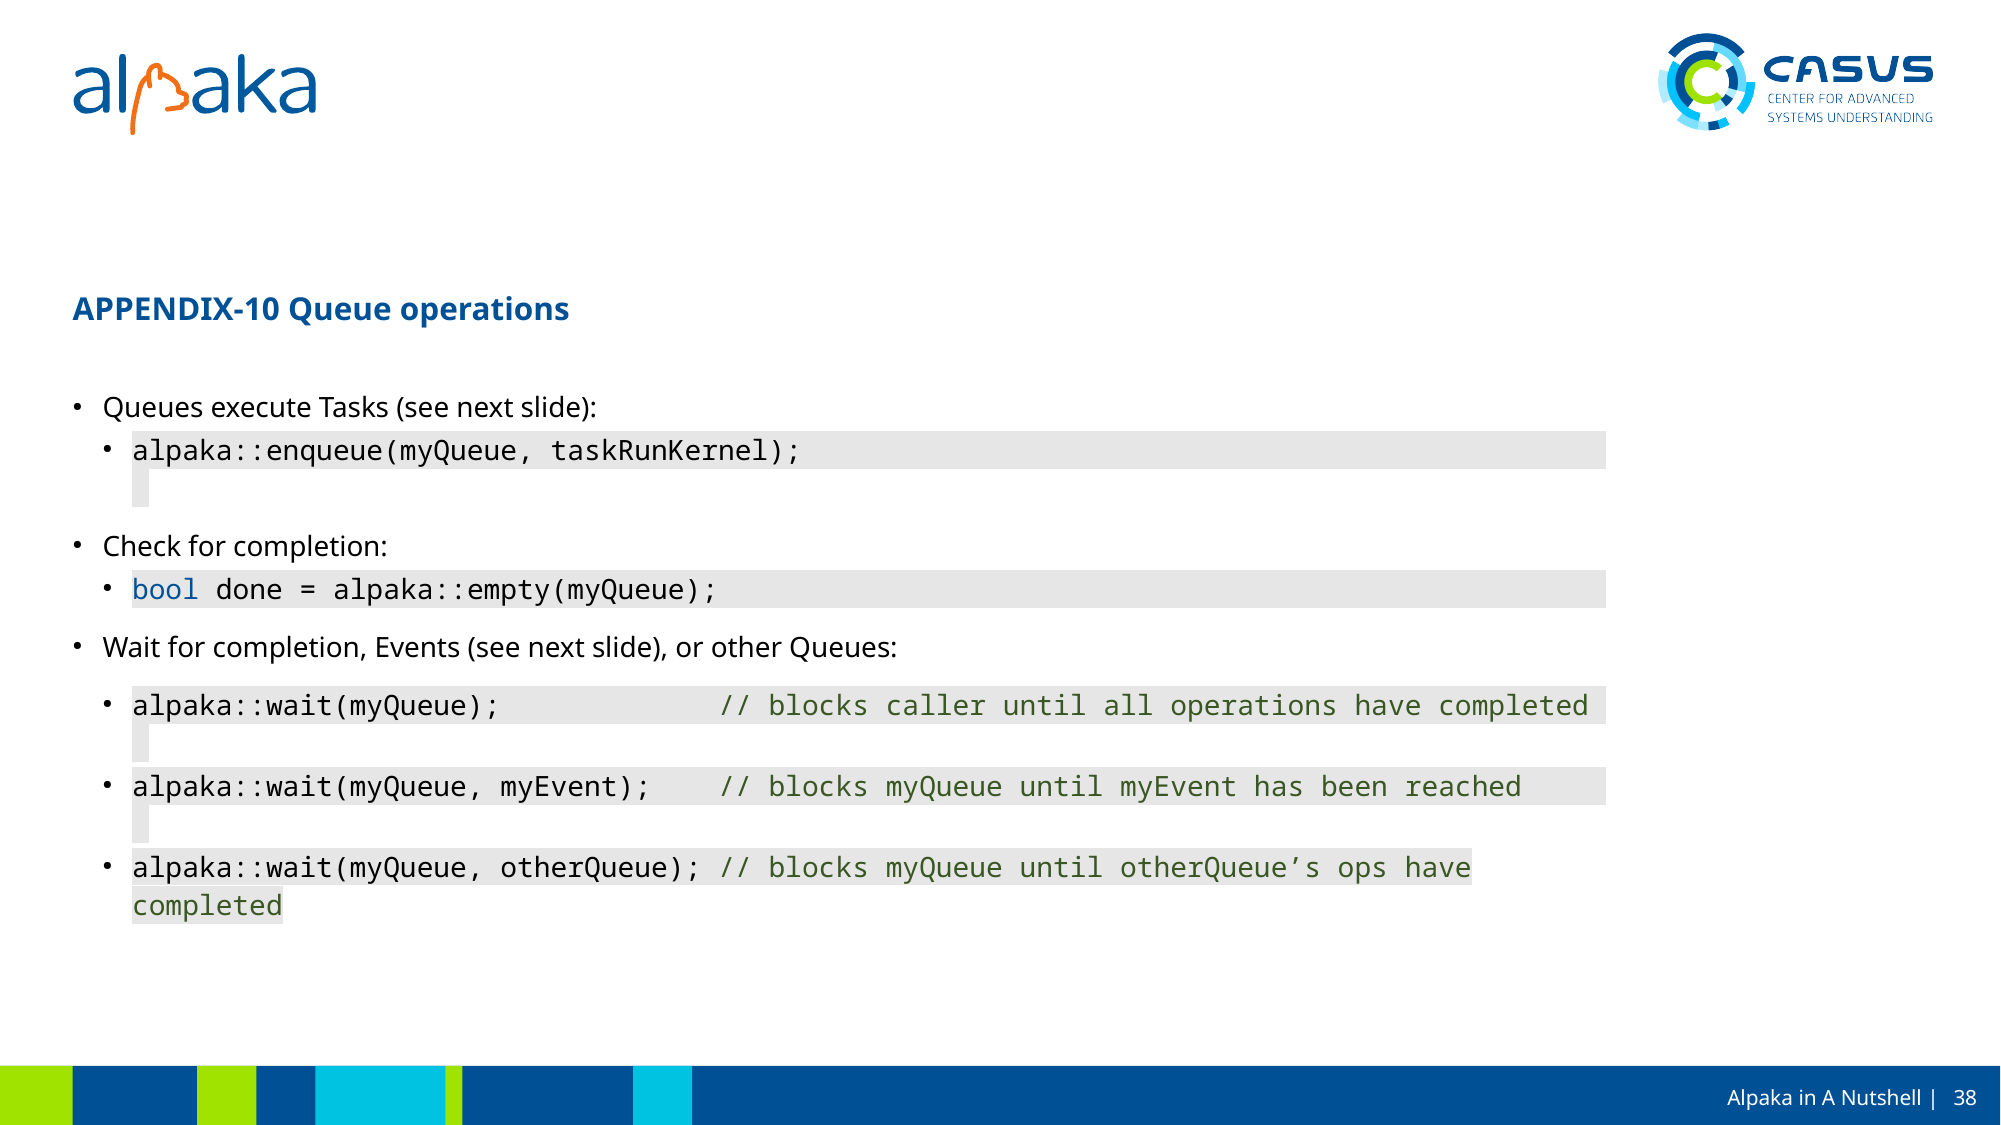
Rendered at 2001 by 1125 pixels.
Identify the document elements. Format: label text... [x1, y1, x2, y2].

picture [1658, 33, 1933, 131]
picture [72, 53, 317, 136]
list APPENDIX-10 Queue operations Queues execute Tasks (see next slide): alpaka::enqueue(myQueue, taskRunKernel); Check for completion: bool done = alpaka::empty(myQueue); Wait for completion, Events (see next slide), or other Queues: alpaka::wait(myQueue); // blocks caller until all operations have completed alpaka::wait(myQueue, myEvent); // blocks myQueue until myEvent has been reached alpaka::wait(myQueue, otherQueue); // blocks myQueue until otherQueue’s ops have completed [72, 287, 1620, 950]
